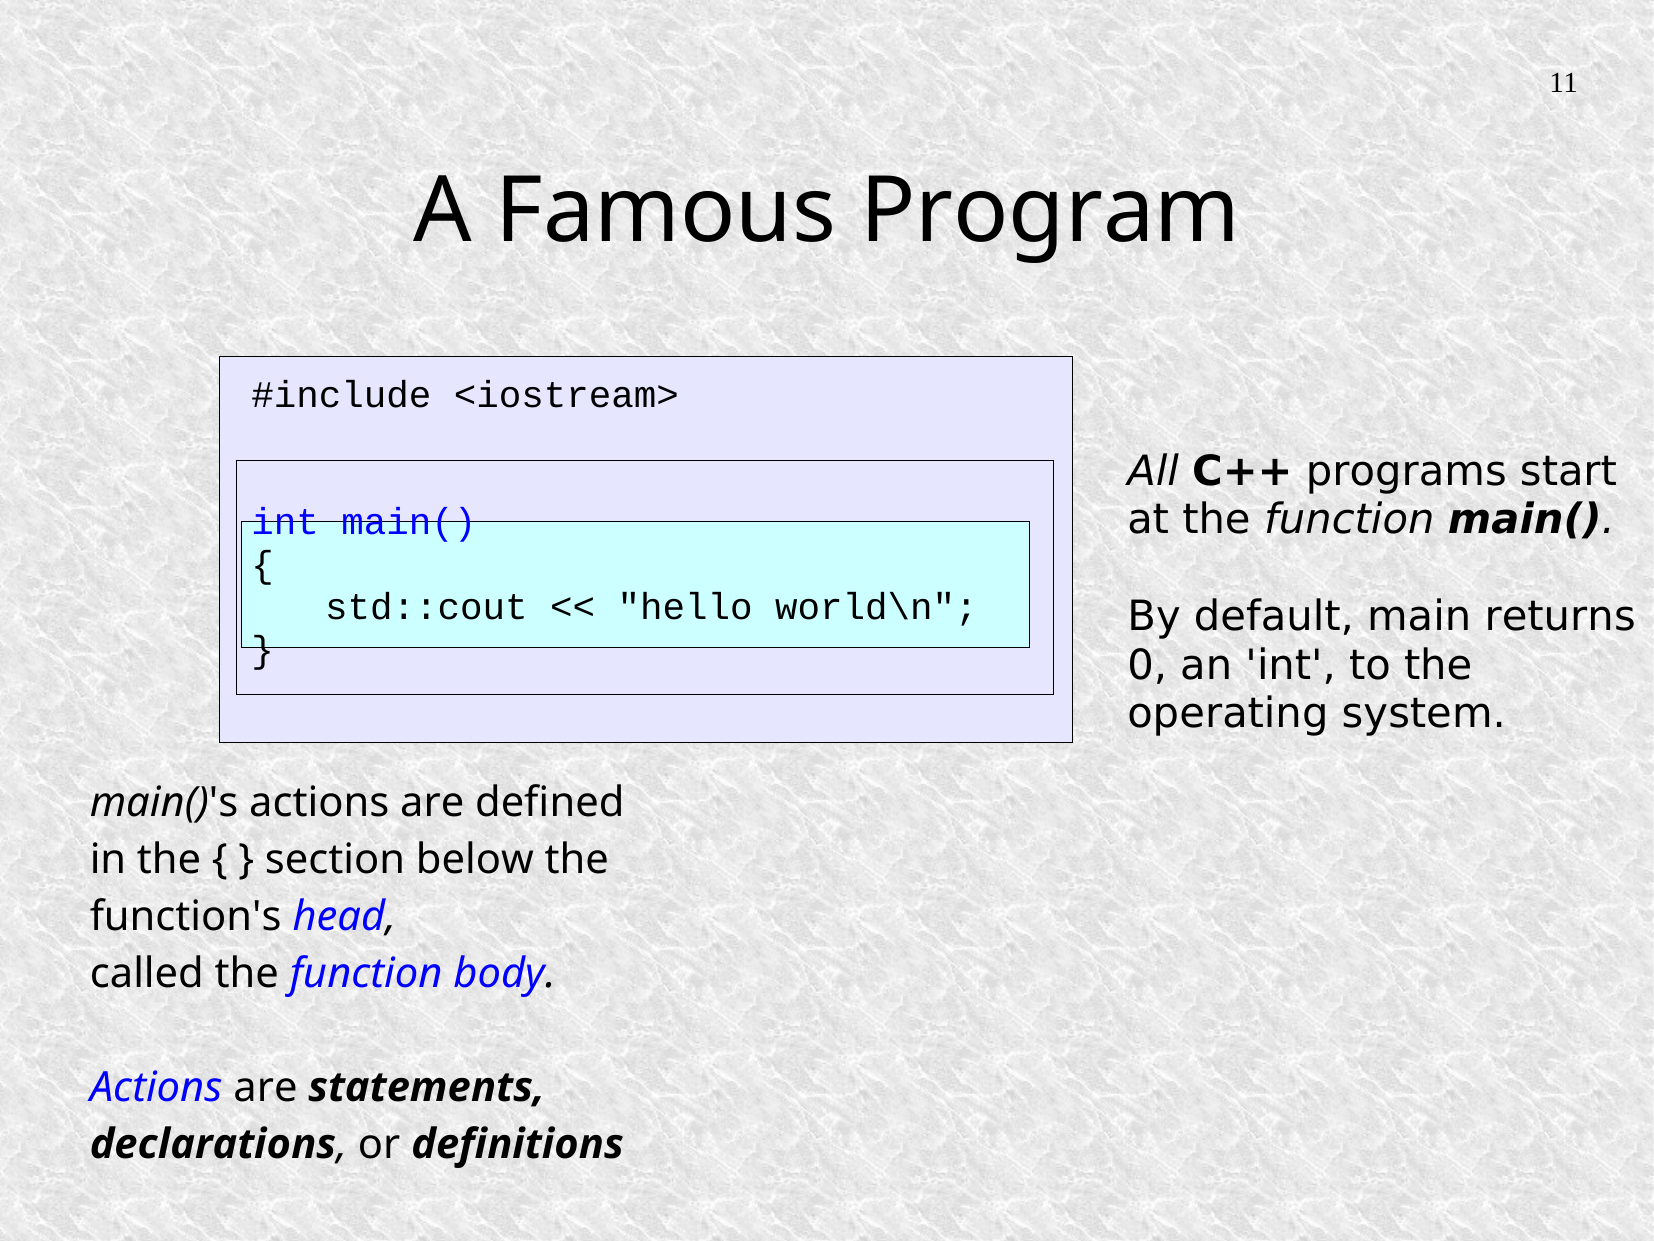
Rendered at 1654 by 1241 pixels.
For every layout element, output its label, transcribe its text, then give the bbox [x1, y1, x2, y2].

text_box main()'s actions are defined in the { } section below the function's head, called the function body. Actions are statements, declarations, or definitions [89, 771, 717, 1220]
text_box [219, 356, 1073, 743]
title A Famous Program [121, 102, 1534, 310]
text_box #include <iostream> int main() { std::cout << "hello world\n"; } [251, 376, 1200, 870]
text_box All C++ programs start at the function main(). By default, main returns 0, an 'int', to the operating system. [1127, 446, 1637, 879]
picture [0, 0, 1654, 1241]
